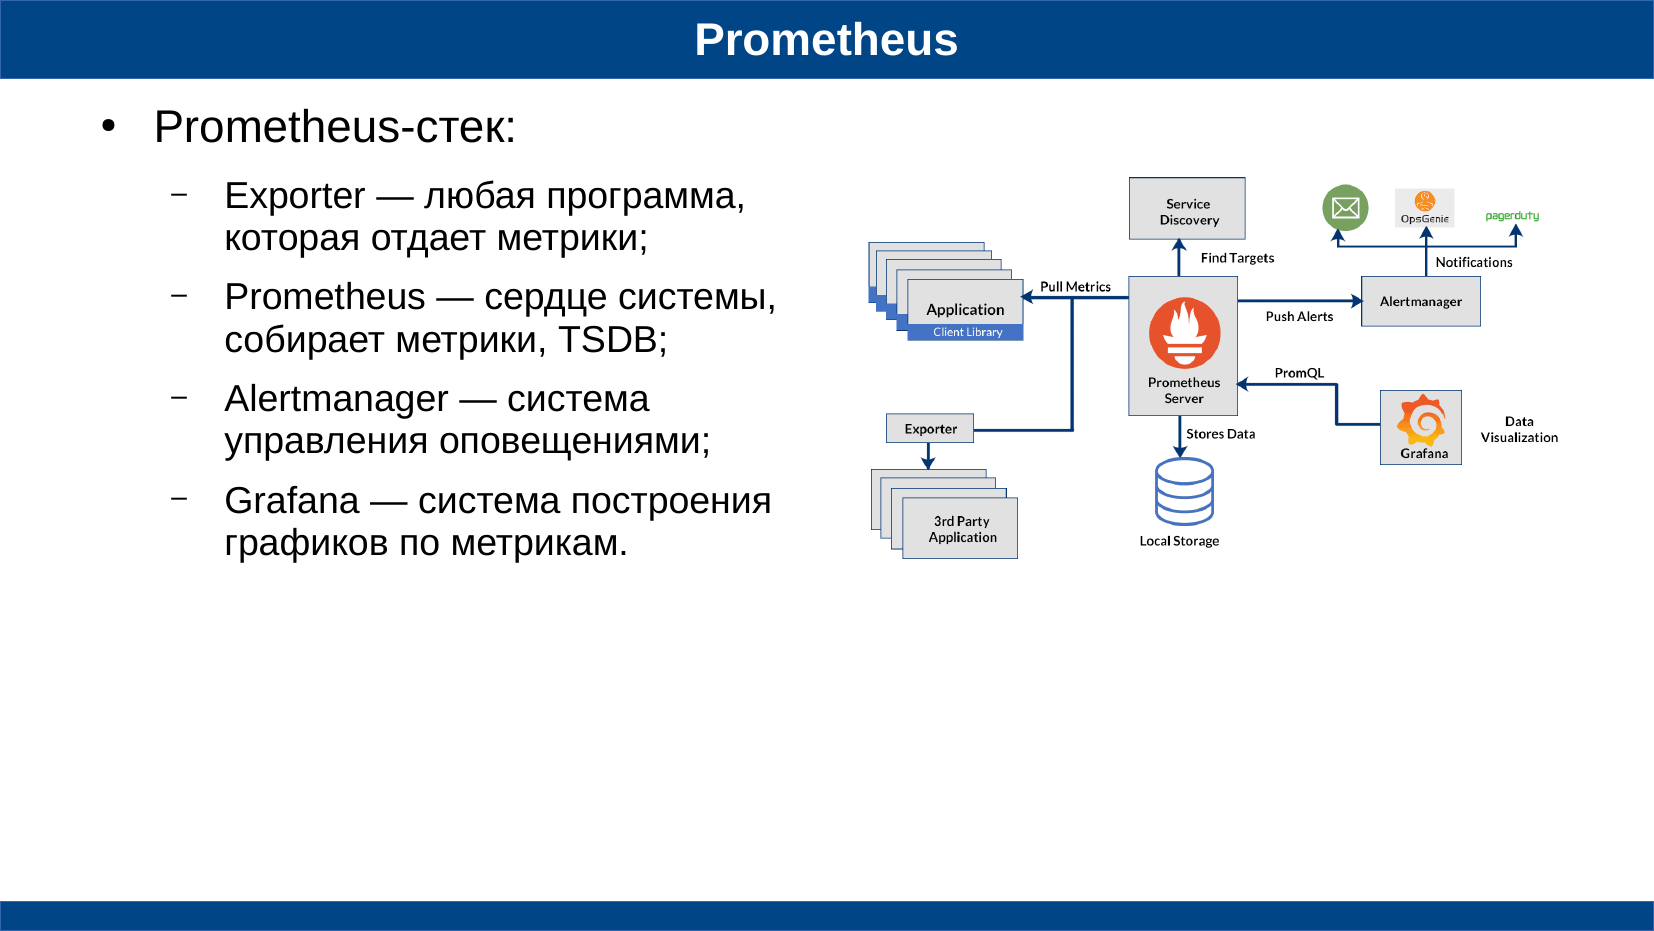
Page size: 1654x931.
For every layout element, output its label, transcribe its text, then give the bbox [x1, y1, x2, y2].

title Prometheus [0, 0, 1654, 79]
picture [845, 101, 1572, 641]
list Prometheus-стек: Exporter — любая программа, которая отдает метрики; Prometheus — сердце системы, собирает метрики, TSDB; Alertmanager — система управления оповещениями; Grafana — система построения графиков по метрикам. [82, 101, 809, 841]
